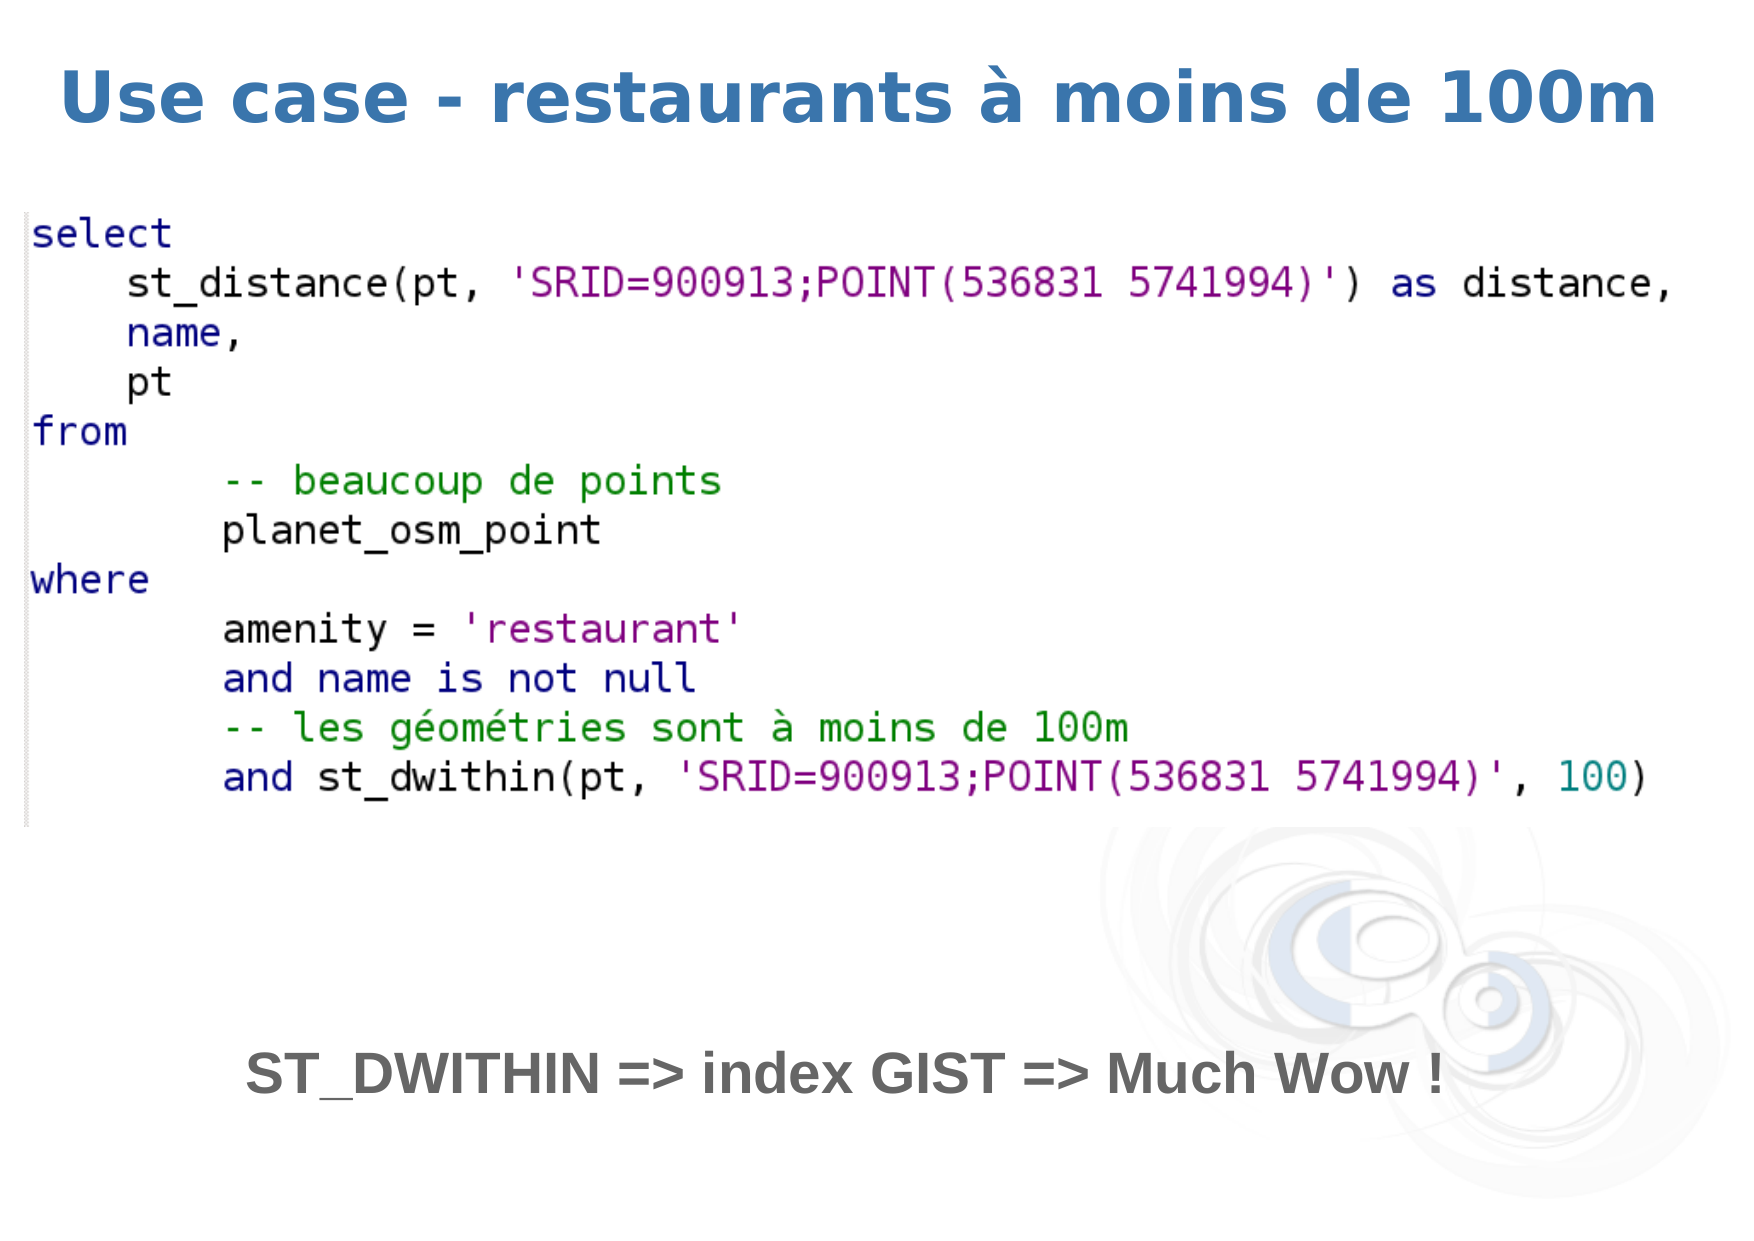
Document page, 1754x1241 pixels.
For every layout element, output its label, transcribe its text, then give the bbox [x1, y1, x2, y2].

picture [24, 212, 1737, 827]
list ST_DWITHIN => index GIST => Much Wow ! [118, 1040, 1575, 1217]
title Use case - restaurants à moins de 100m [59, 47, 1754, 150]
list > Shapefile GUI (shp2pgsql) > GDAL/OGR > OSM (osm2pgsql, osmosis…) [1092, 679, 1754, 1241]
